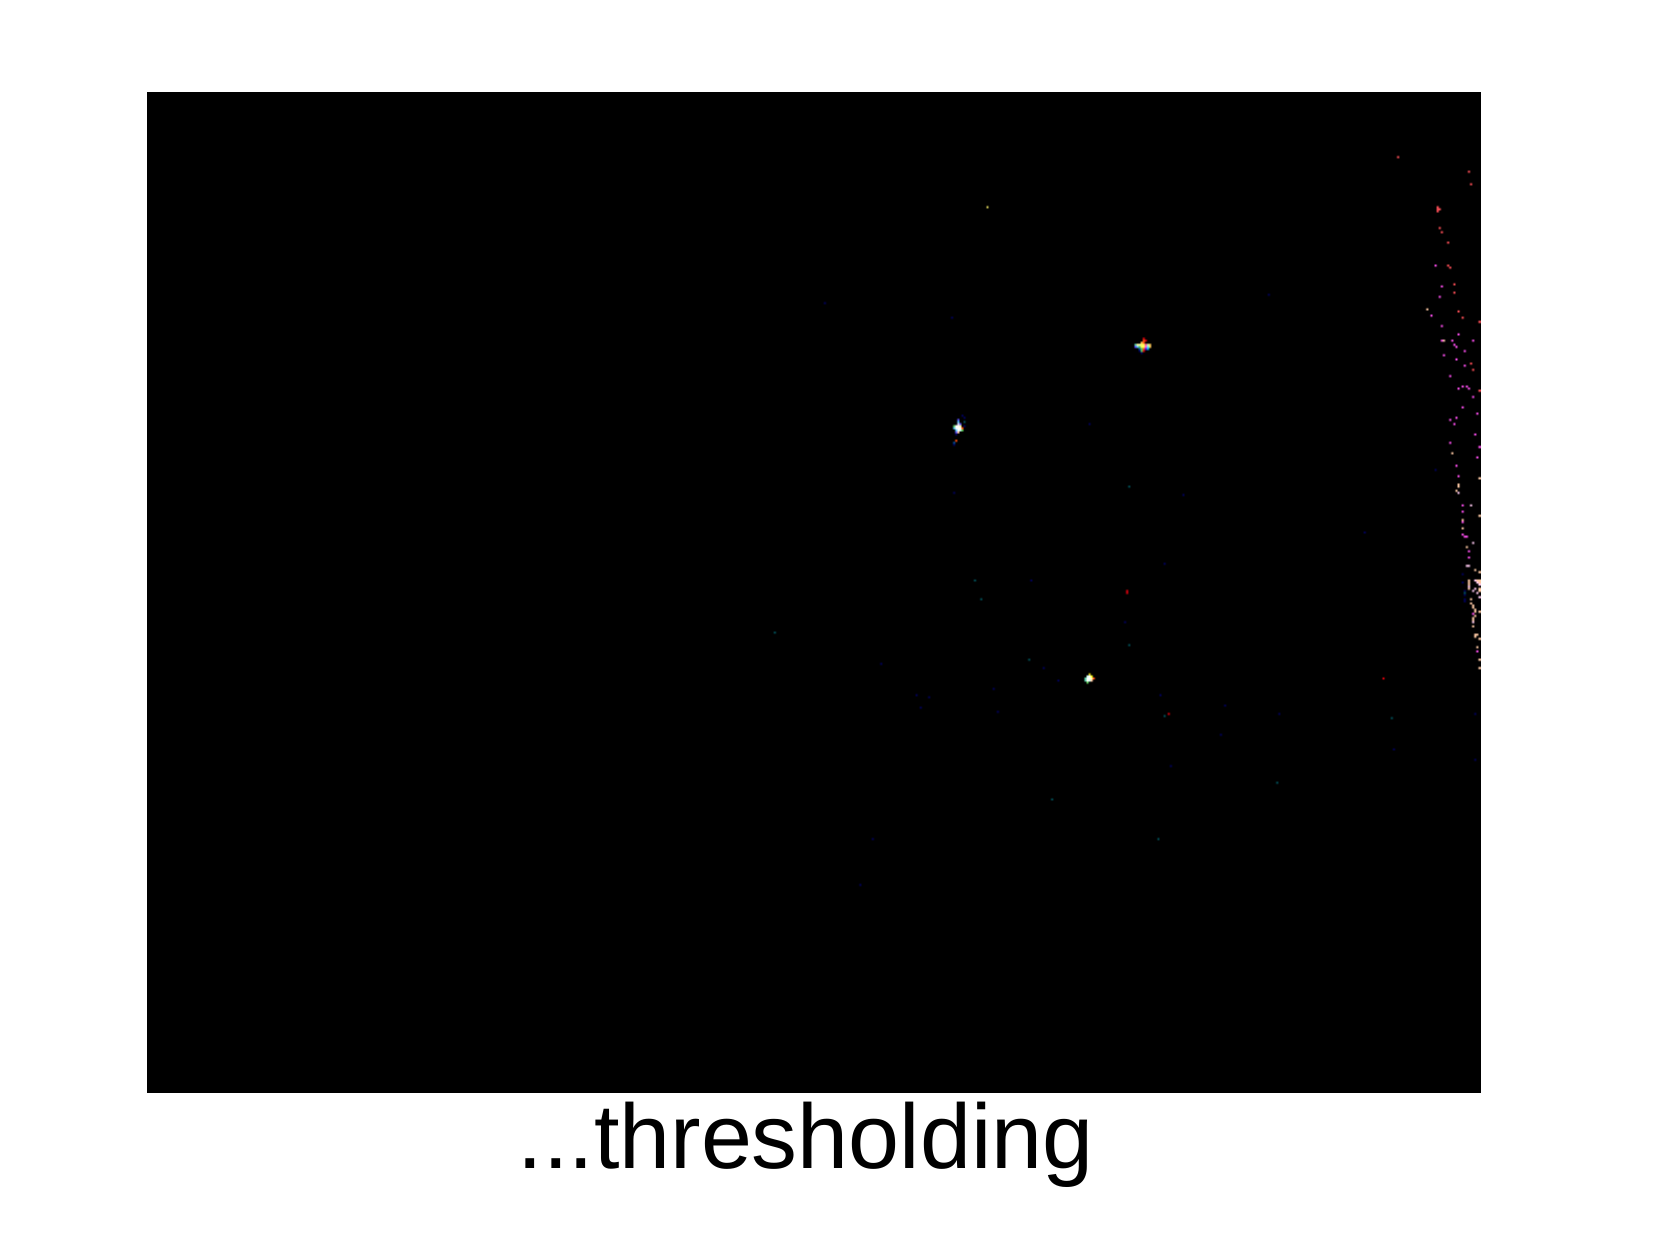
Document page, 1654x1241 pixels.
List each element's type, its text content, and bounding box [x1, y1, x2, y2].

picture [147, 92, 1481, 1093]
title ...thresholding [47, 1062, 1565, 1211]
